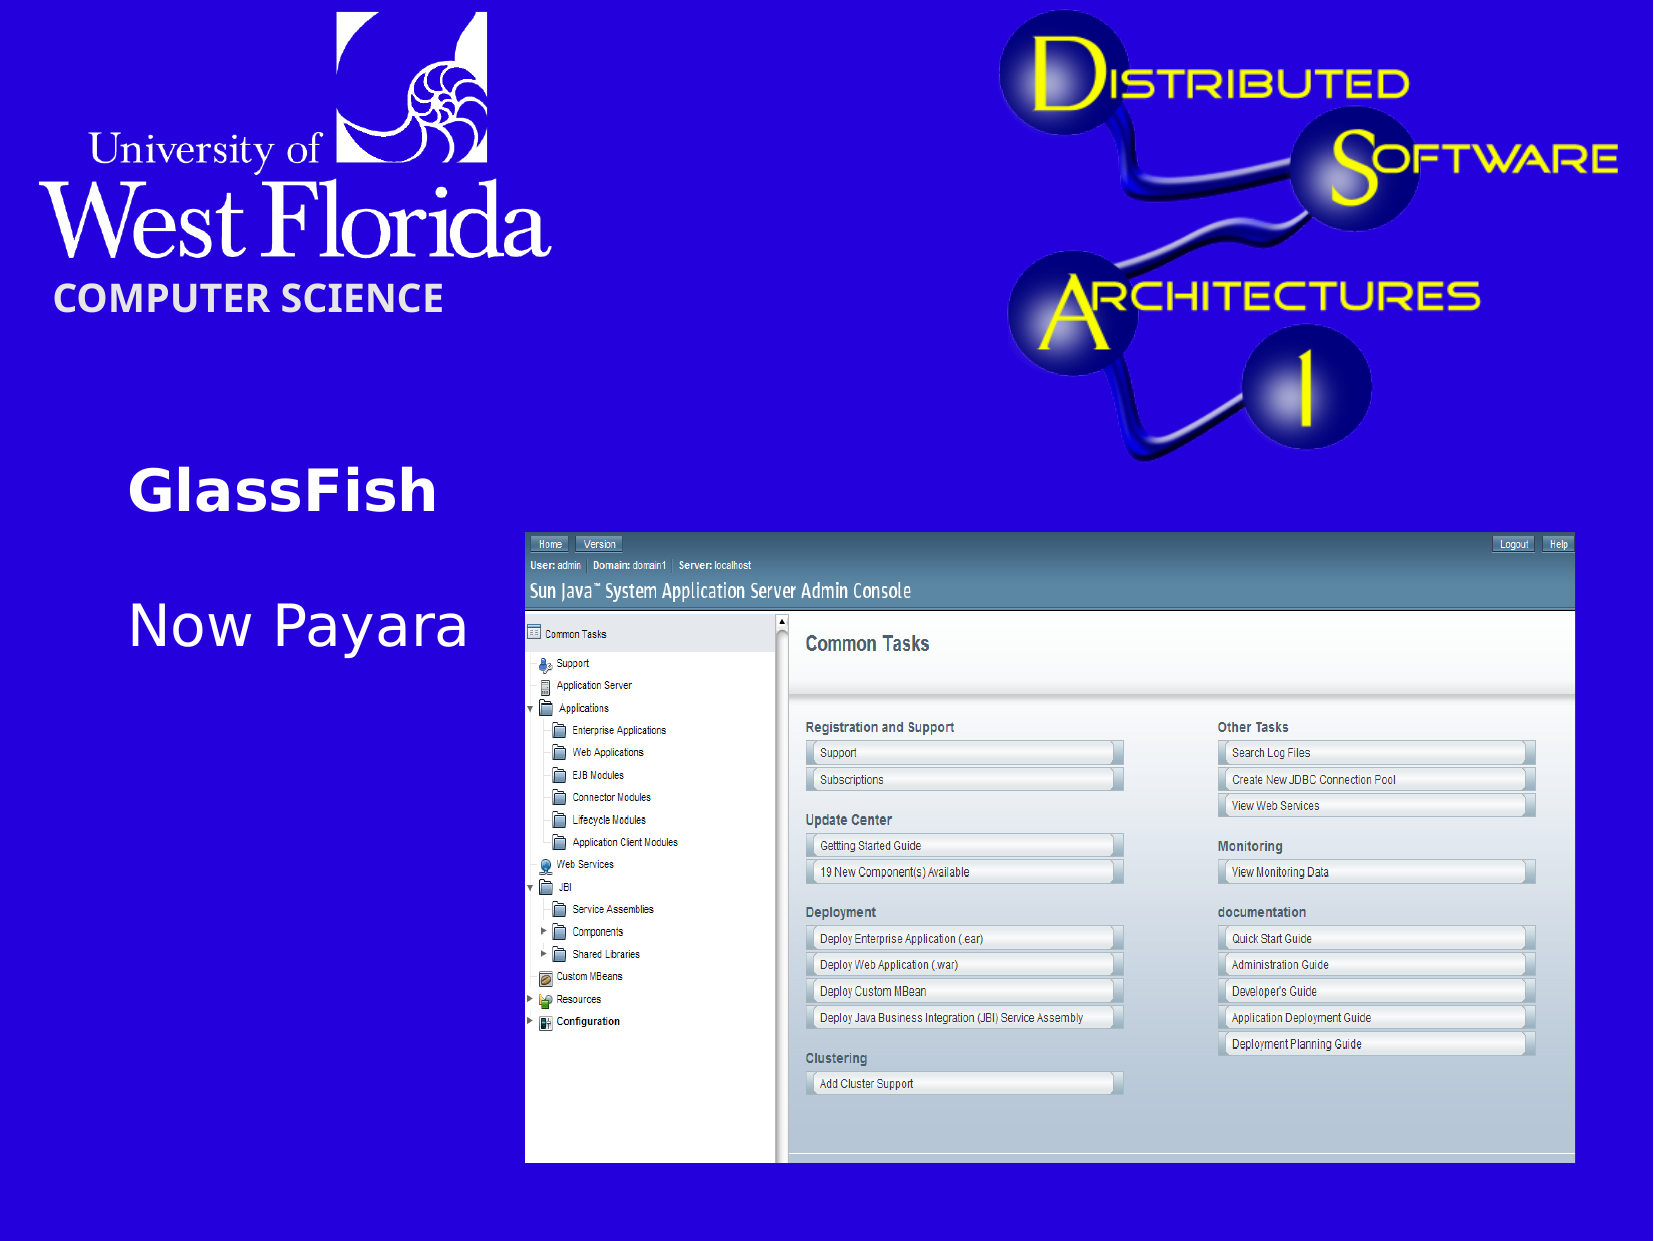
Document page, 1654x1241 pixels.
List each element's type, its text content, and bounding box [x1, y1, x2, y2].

picture [525, 532, 1576, 1163]
text_box COMPUTER SCIENCE [37, 262, 563, 334]
text_box GlassFish Now Payara [112, 450, 1613, 736]
picture [910, 0, 1653, 506]
picture [37, 0, 559, 262]
